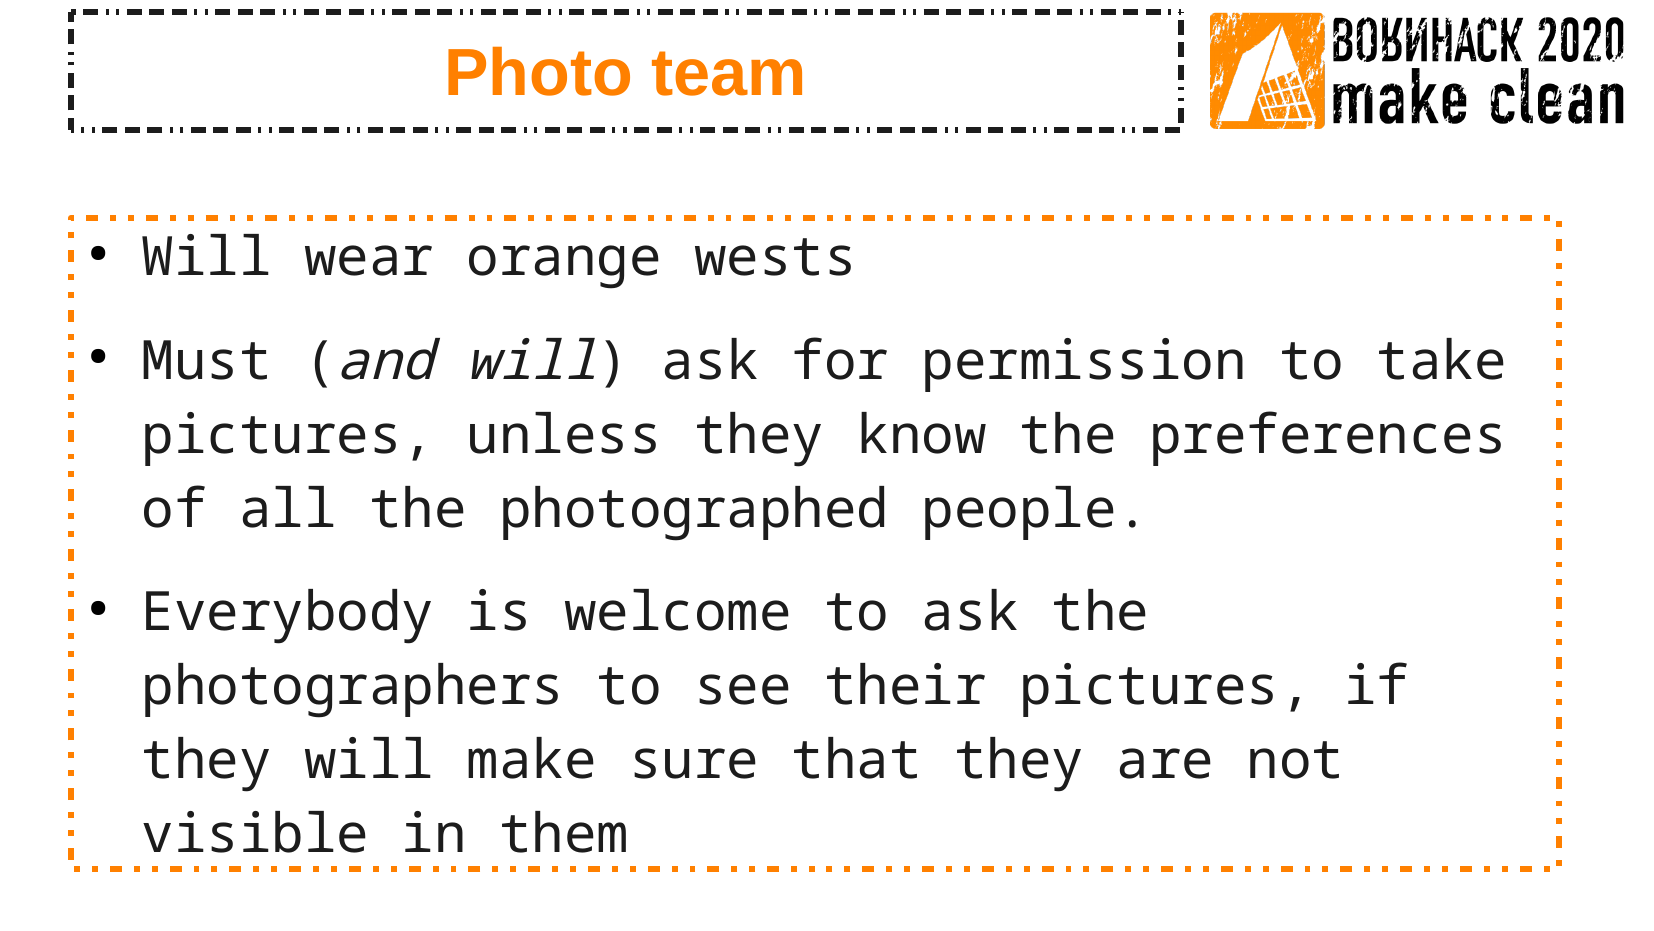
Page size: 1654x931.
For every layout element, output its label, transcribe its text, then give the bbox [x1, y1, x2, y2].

picture [1210, 11, 1654, 130]
subtitle Will wear orange wests Must (and will) ask for permission to take pictures, unless they know the preferences of all the photographed people. Everybody is welcome to ask the photographers to see their pictures, if they will make sure that they are not visible in them [70, 217, 1560, 758]
title Photo team [70, 11, 1182, 130]
